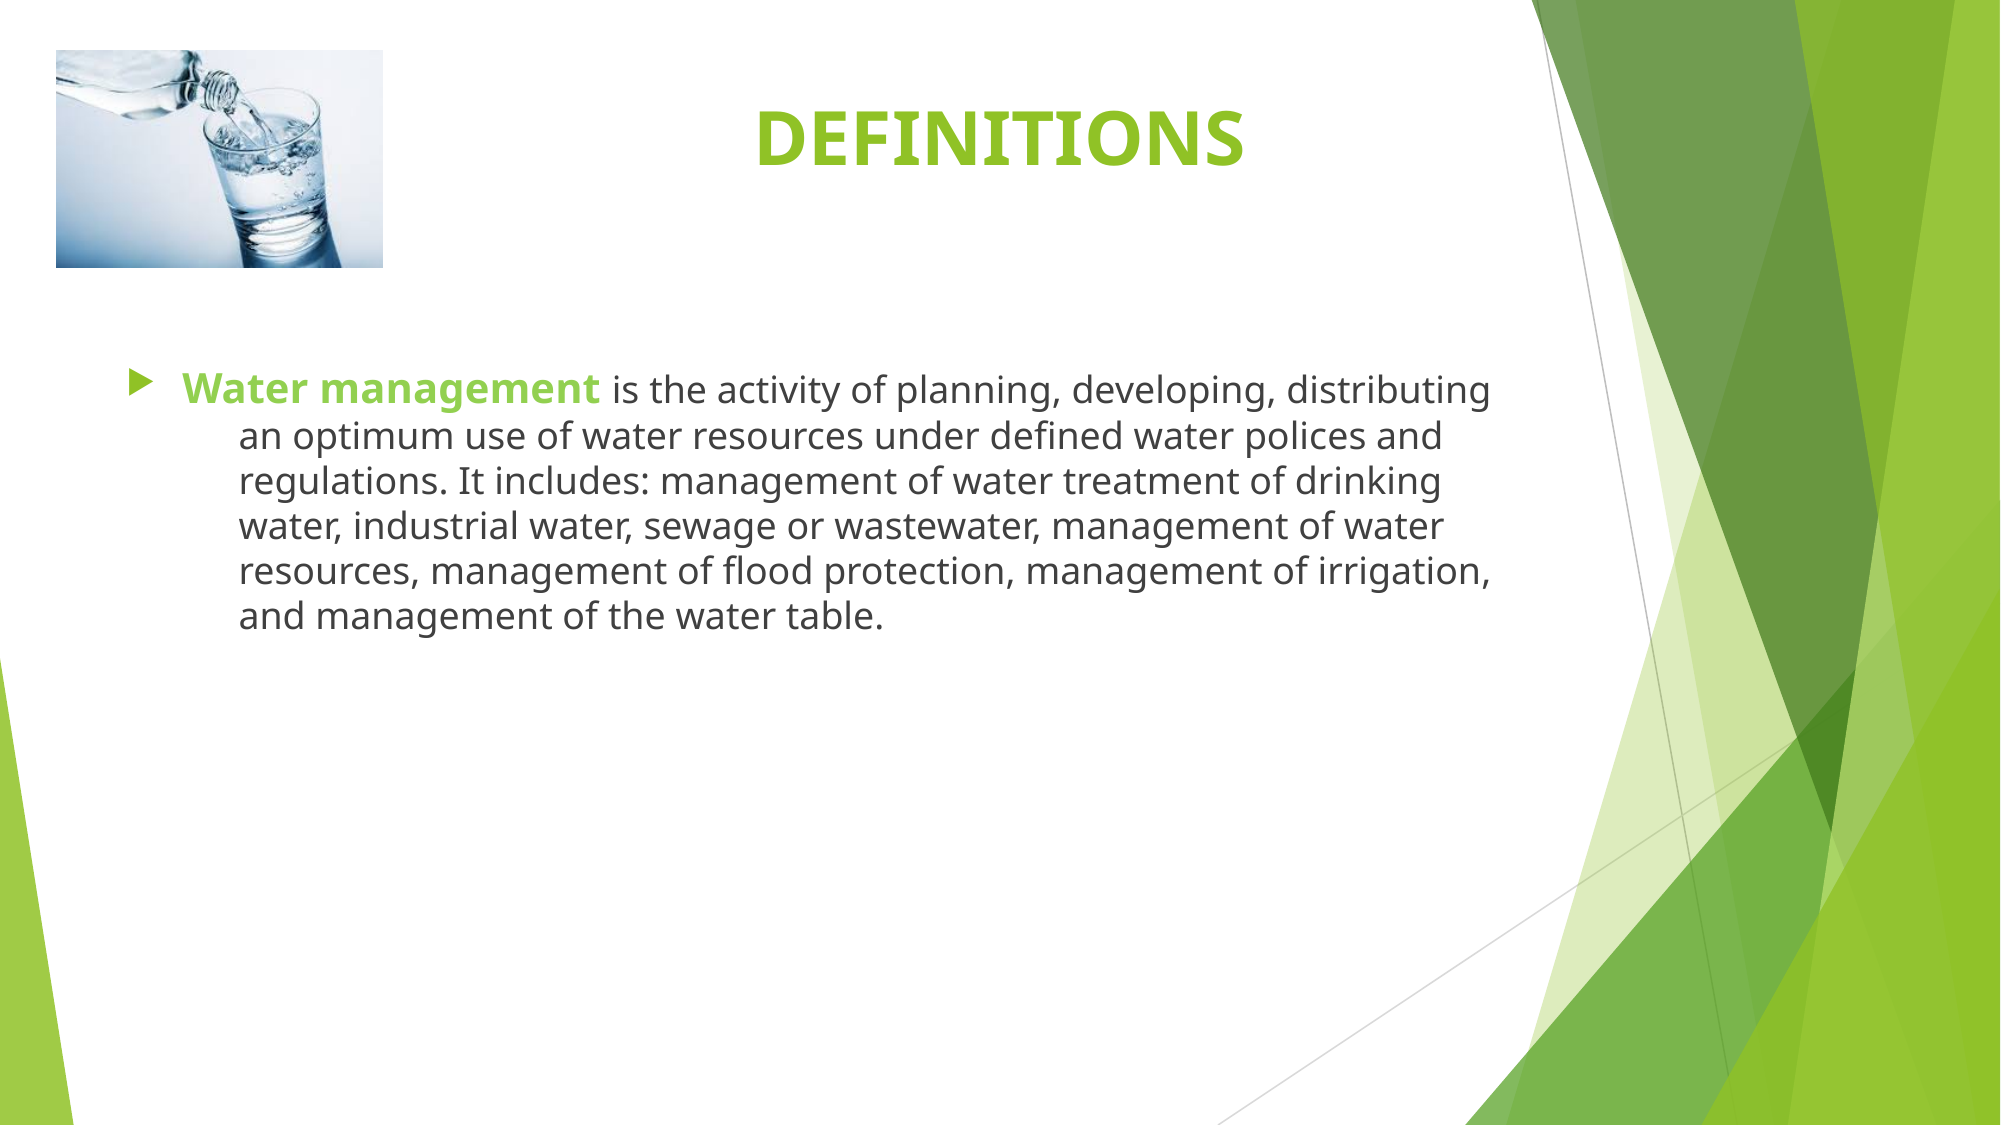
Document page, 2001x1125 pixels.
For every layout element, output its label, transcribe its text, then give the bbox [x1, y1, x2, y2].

picture [56, 51, 383, 268]
list Water management is the activity of planning, developing, distributing an optimum use of water resources under defined water polices and regulations. It includes: management of water treatment of drinking water, industrial water, sewage or wastewater, management of water resources, management of flood protection, management of irrigation, and management of the water table. [111, 354, 1522, 992]
title DEFINITIONS [294, 83, 1706, 300]
